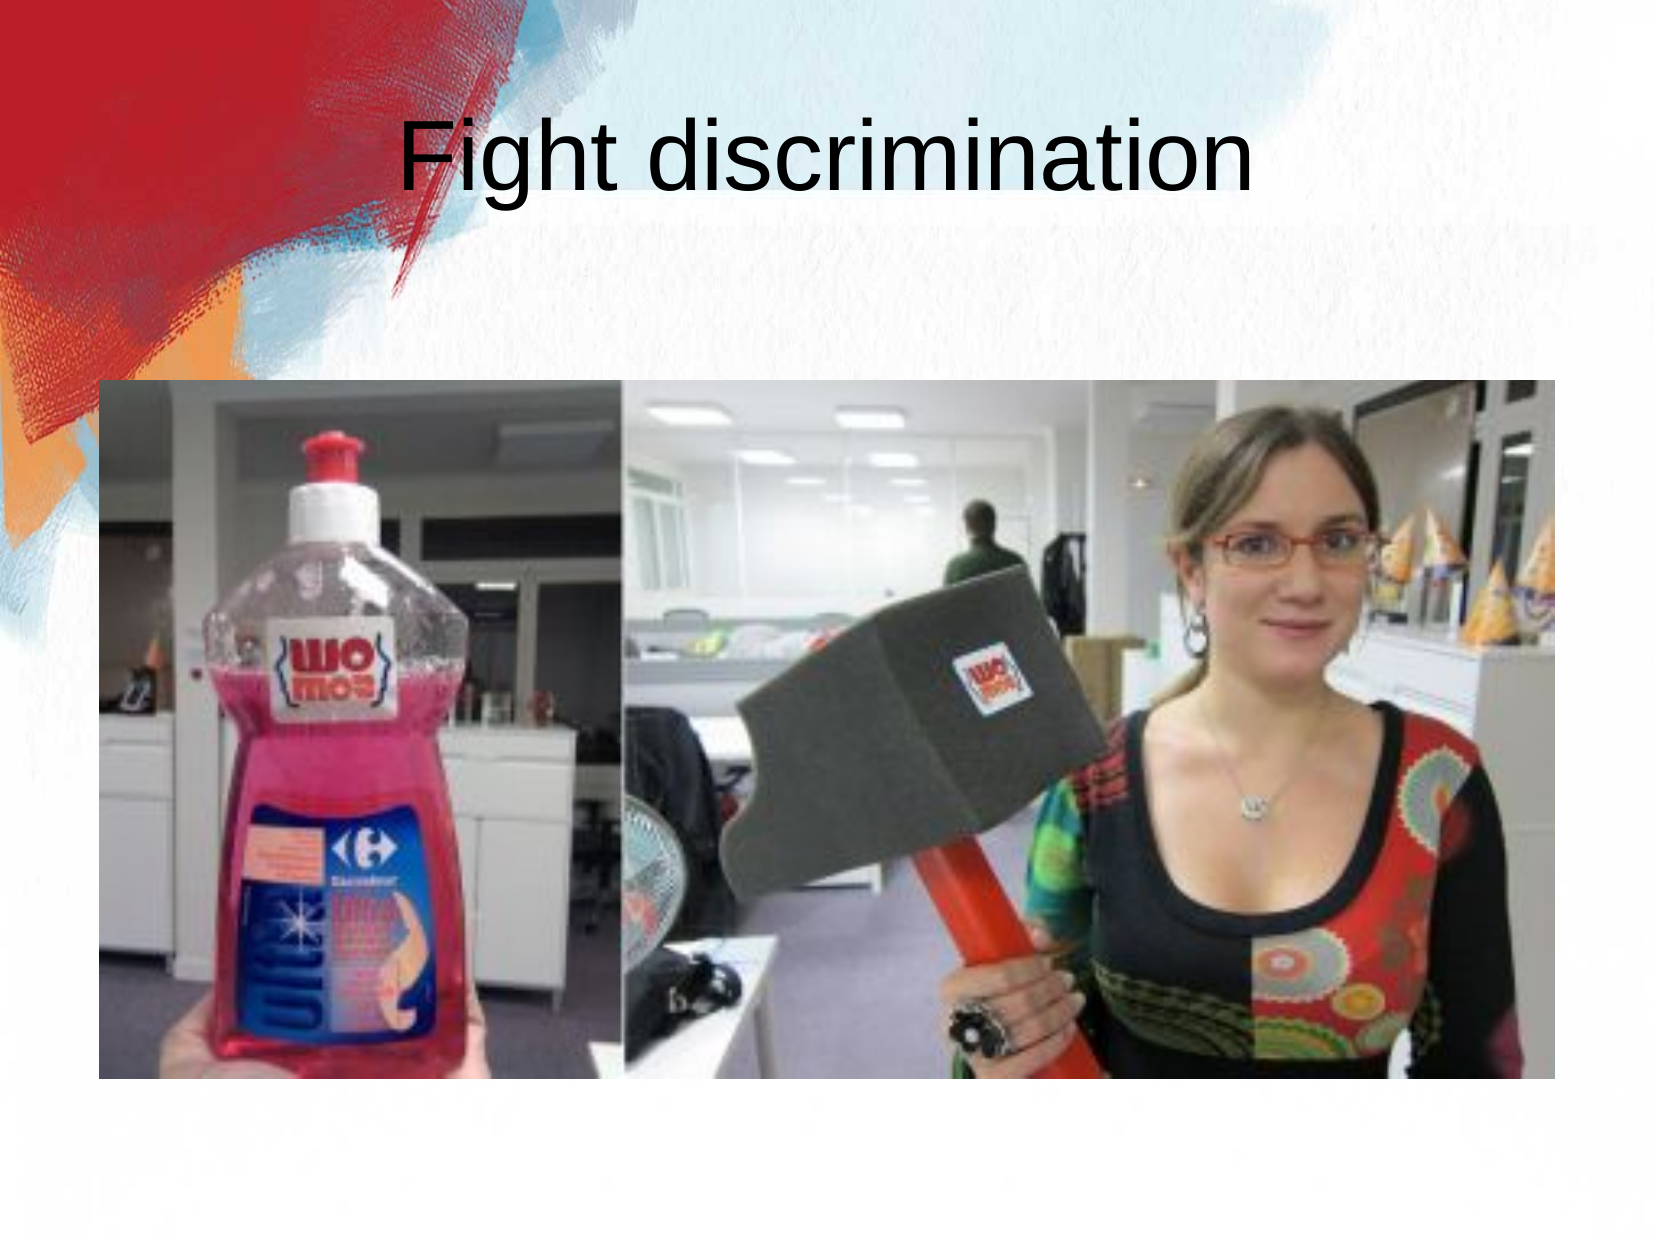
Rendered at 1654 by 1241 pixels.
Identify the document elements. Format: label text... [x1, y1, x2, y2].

title Fight discrimination [139, 99, 1515, 299]
picture [0, 0, 1654, 1241]
